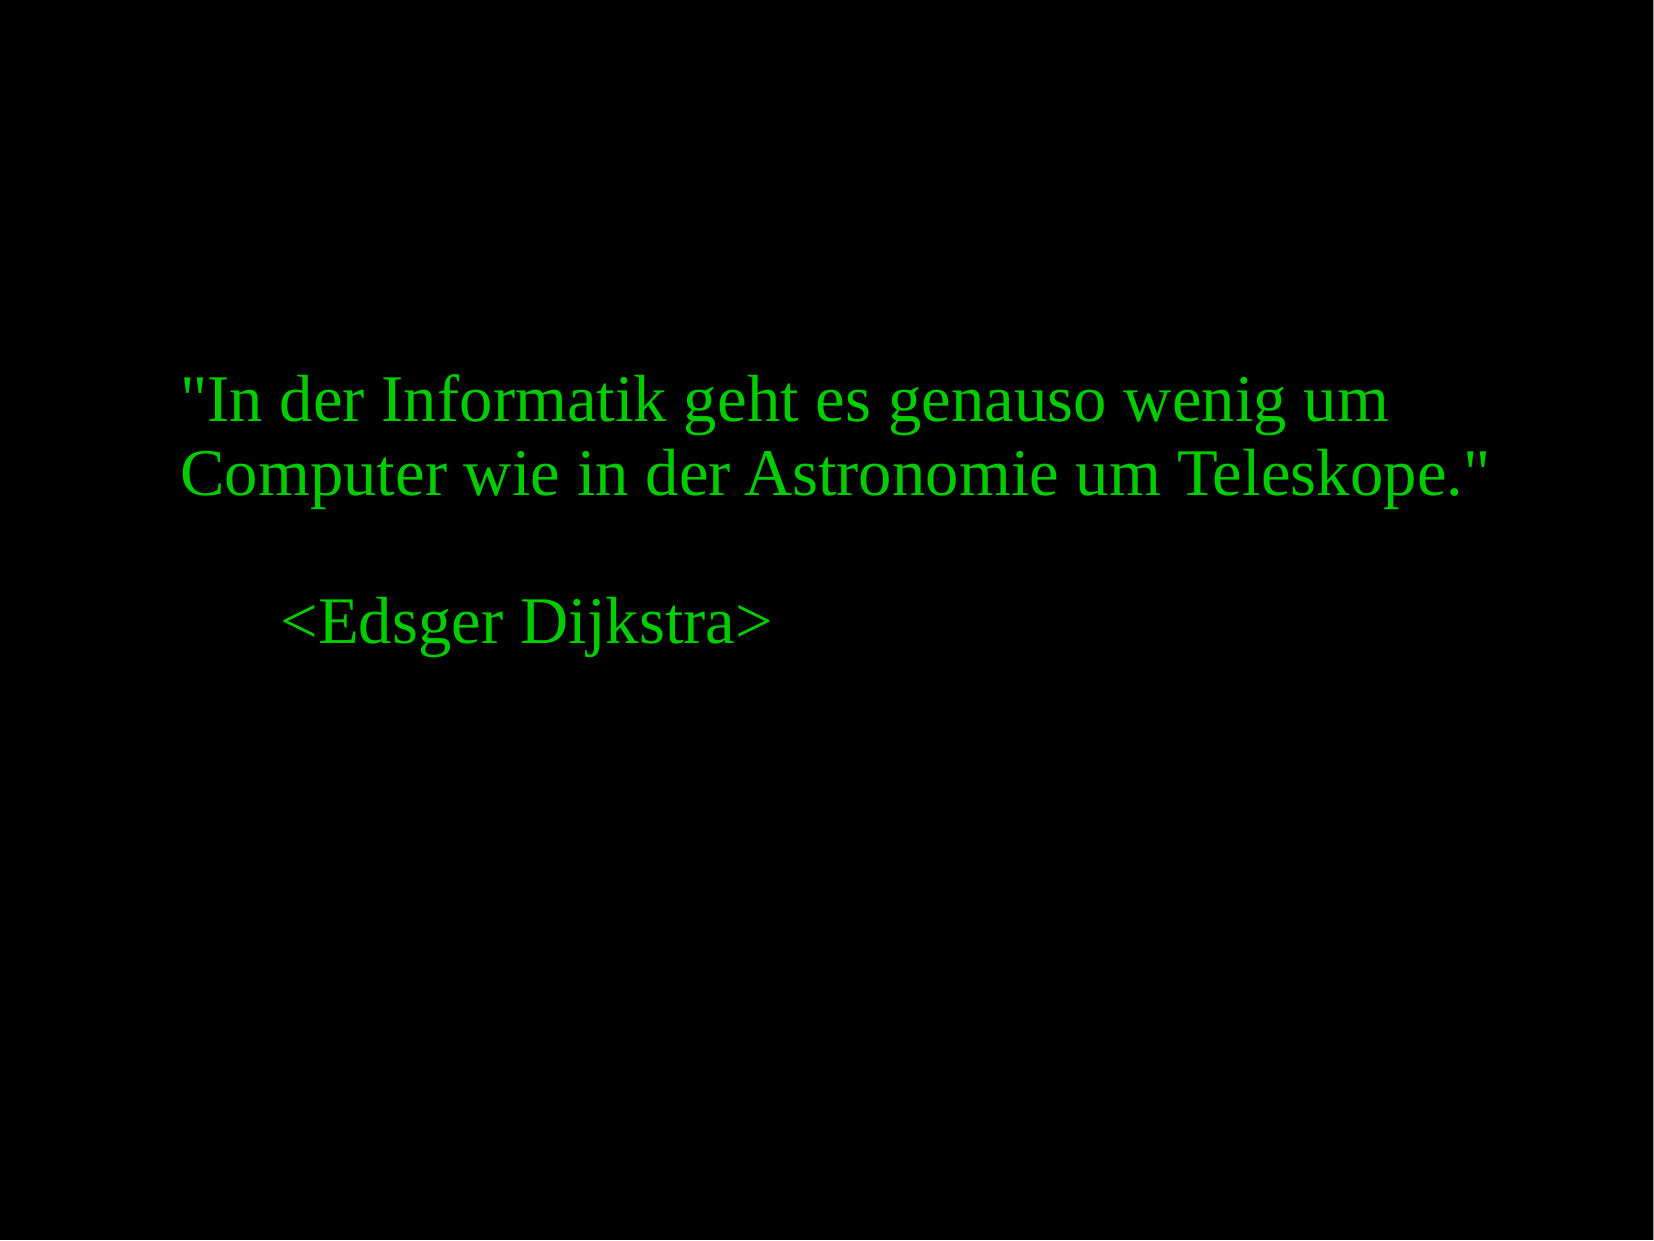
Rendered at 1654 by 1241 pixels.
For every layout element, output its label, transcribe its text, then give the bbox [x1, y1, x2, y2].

text_box "In der Informatik geht es genauso wenig um Computer wie in der Astronomie um Teleskope." <Edsger Dijkstra> [165, 354, 1583, 785]
